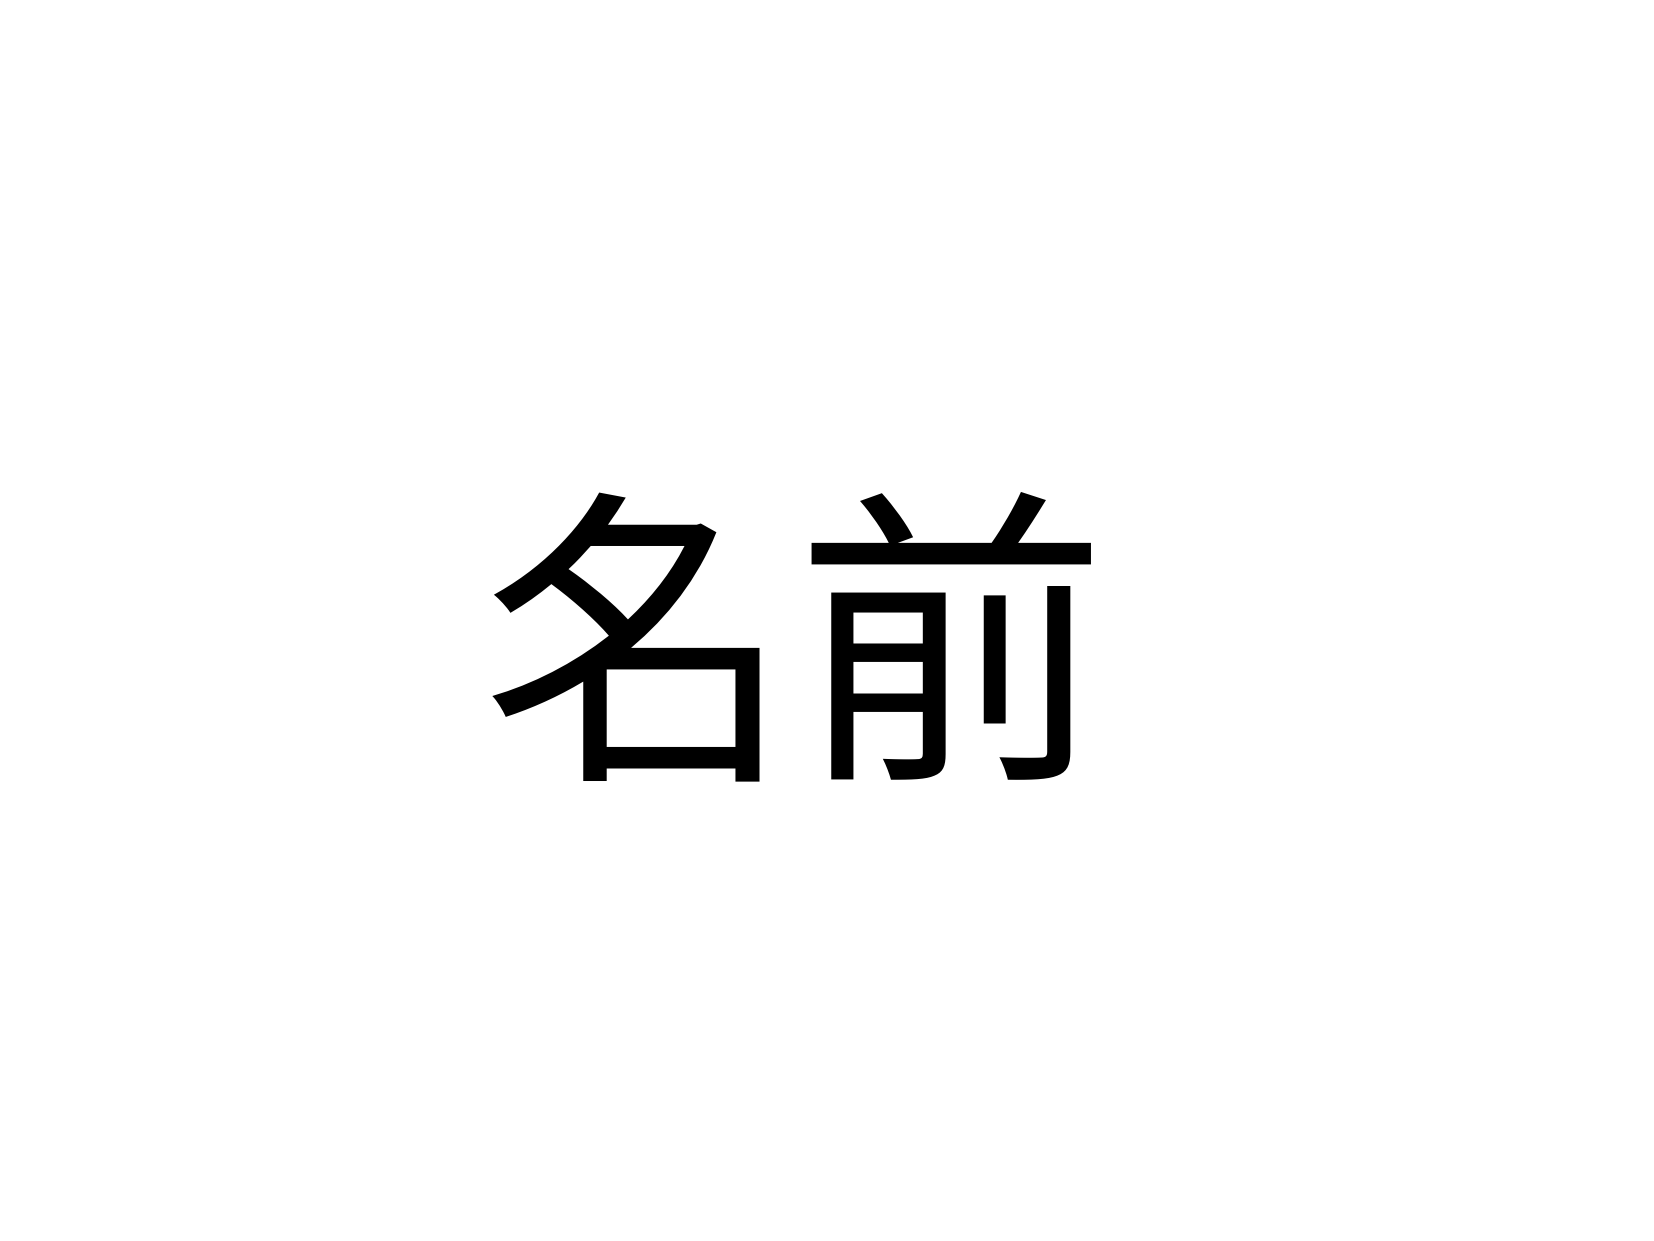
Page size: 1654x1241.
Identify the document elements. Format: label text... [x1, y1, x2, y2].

title 名前 [82, 385, 1571, 855]
